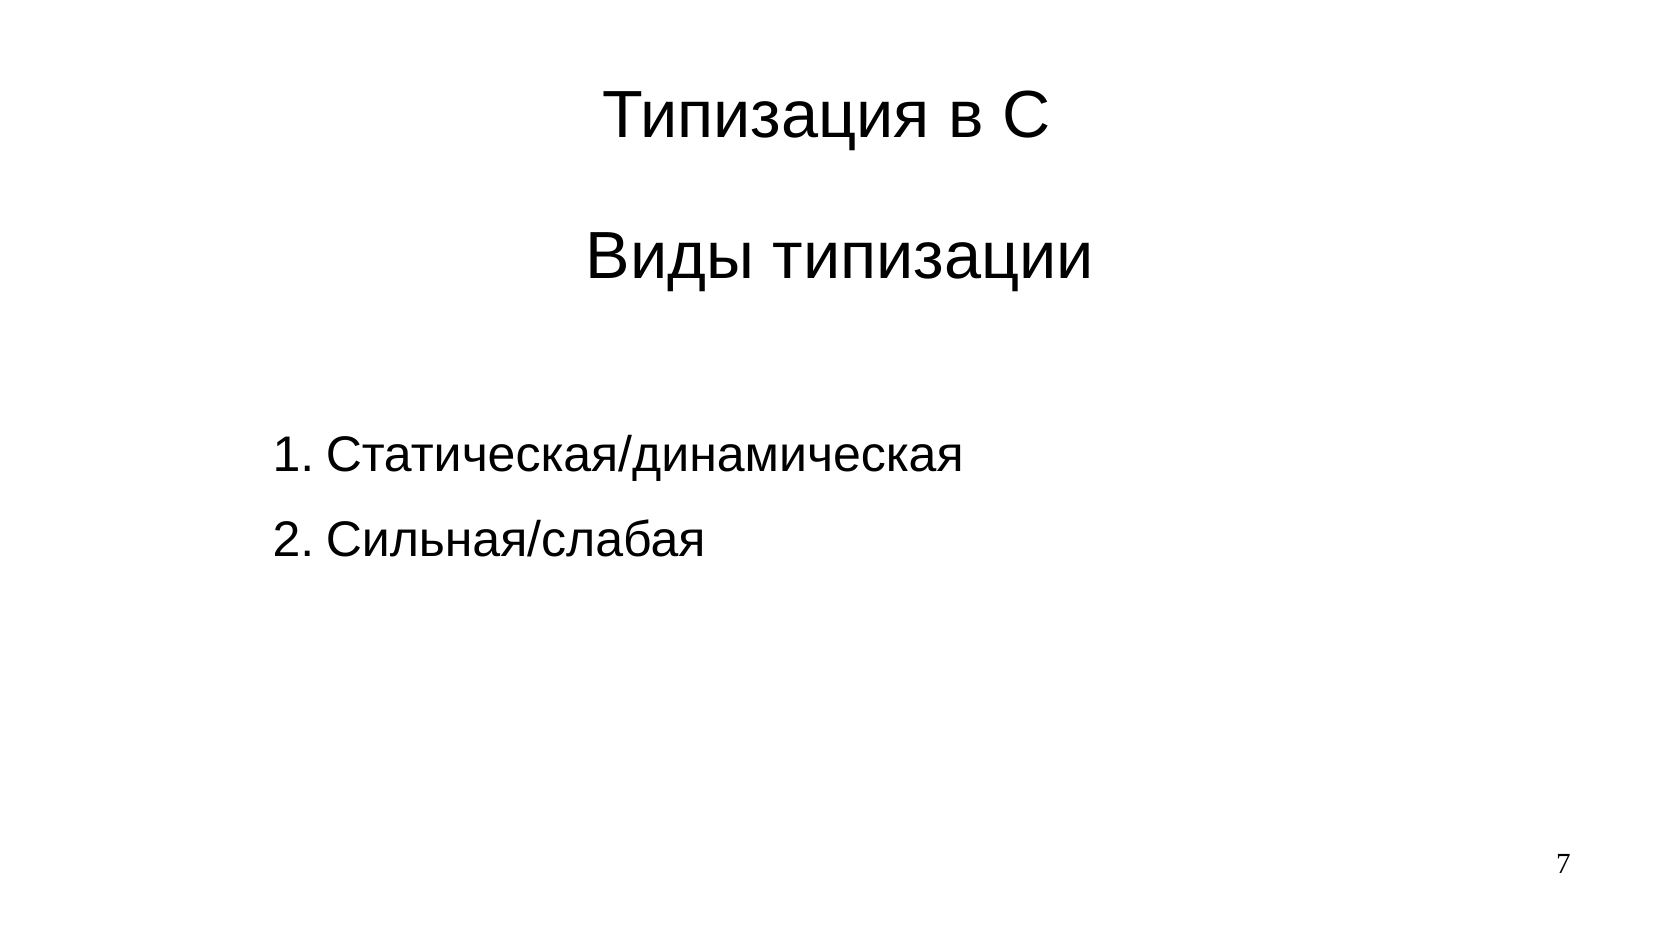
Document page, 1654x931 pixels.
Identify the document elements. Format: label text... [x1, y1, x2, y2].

title Типизация в C [82, 37, 1571, 193]
list Виды типизации Статическая/динамическая Сильная/слабая [255, 217, 1426, 758]
